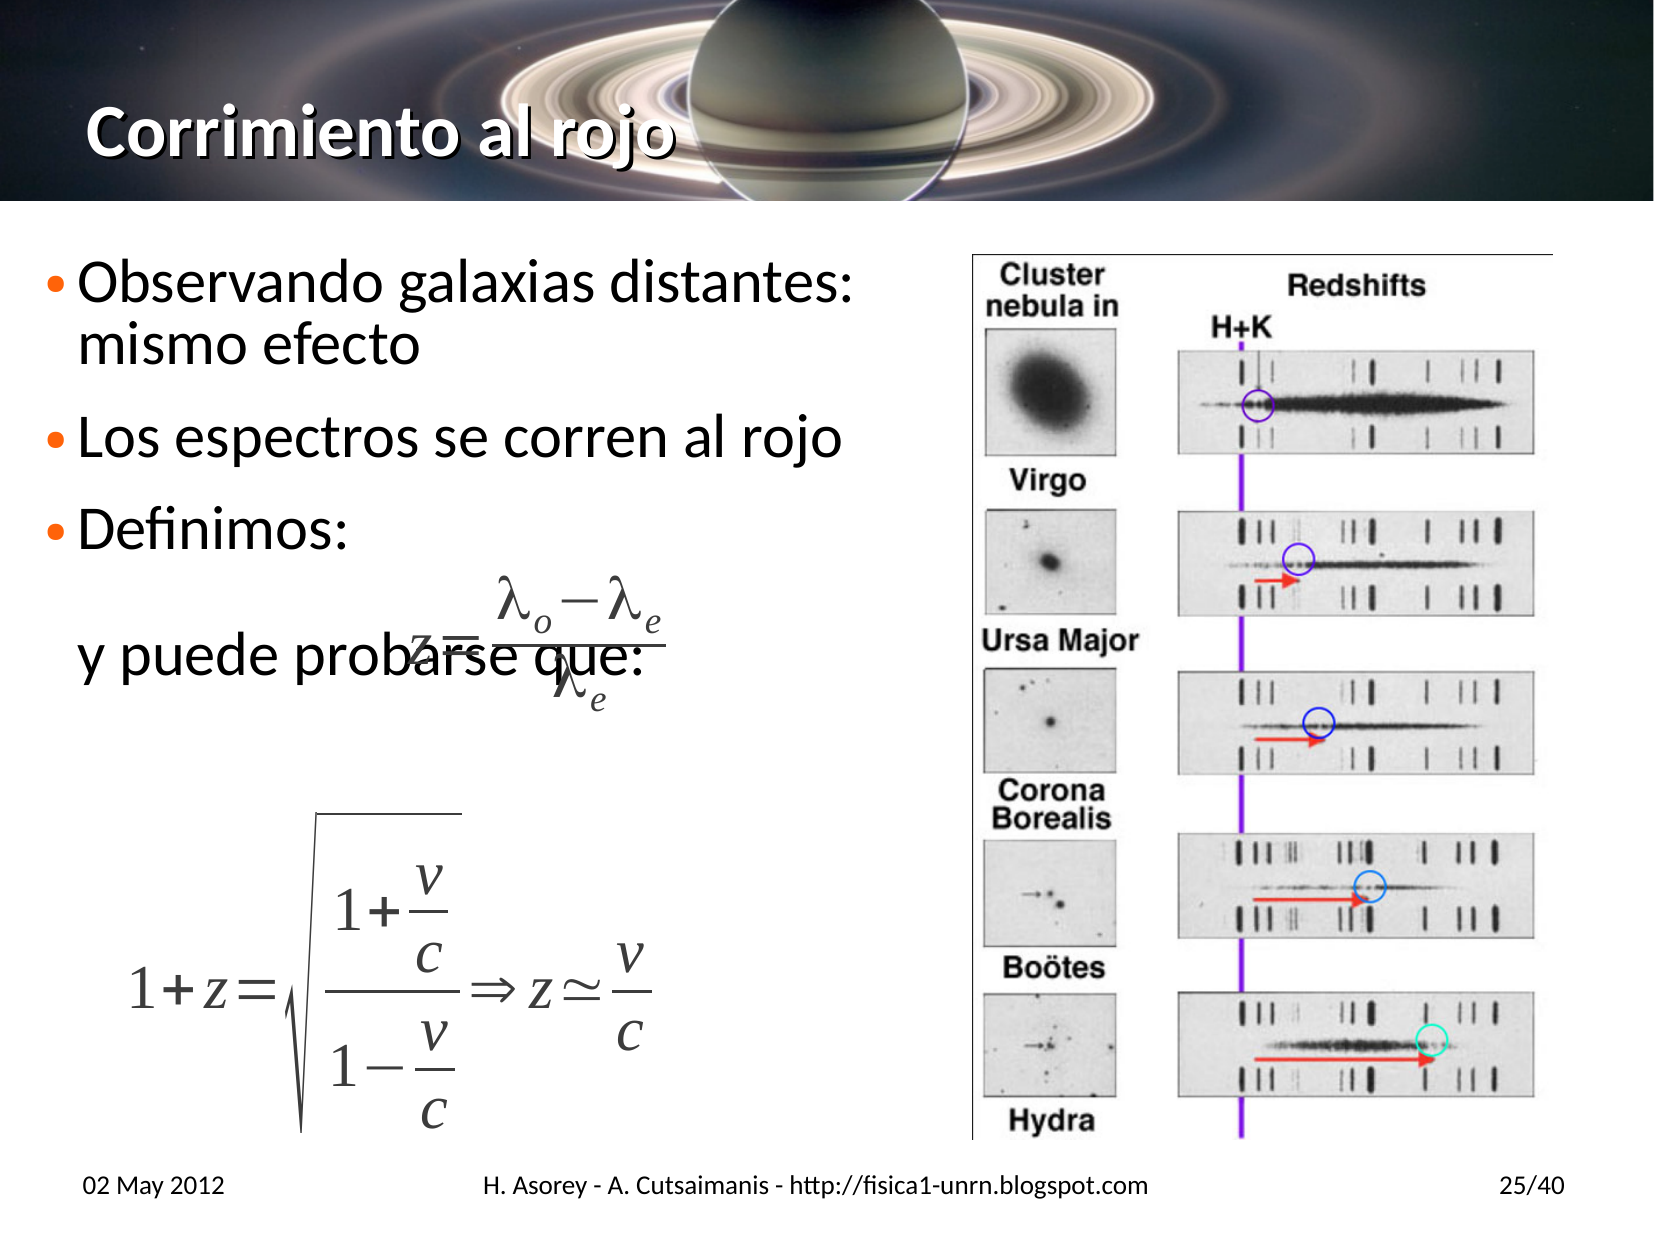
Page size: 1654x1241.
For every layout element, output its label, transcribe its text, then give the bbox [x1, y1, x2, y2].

chart [120, 810, 661, 1143]
title Corrimiento al rojo [86, 49, 1576, 226]
chart [399, 572, 676, 721]
picture [0, 0, 1654, 201]
picture [972, 254, 1553, 1141]
list Observando galaxias distantes: mismo efecto Los espectros se corren al rojo Definimos: y puede probarse que: [15, 255, 946, 1156]
